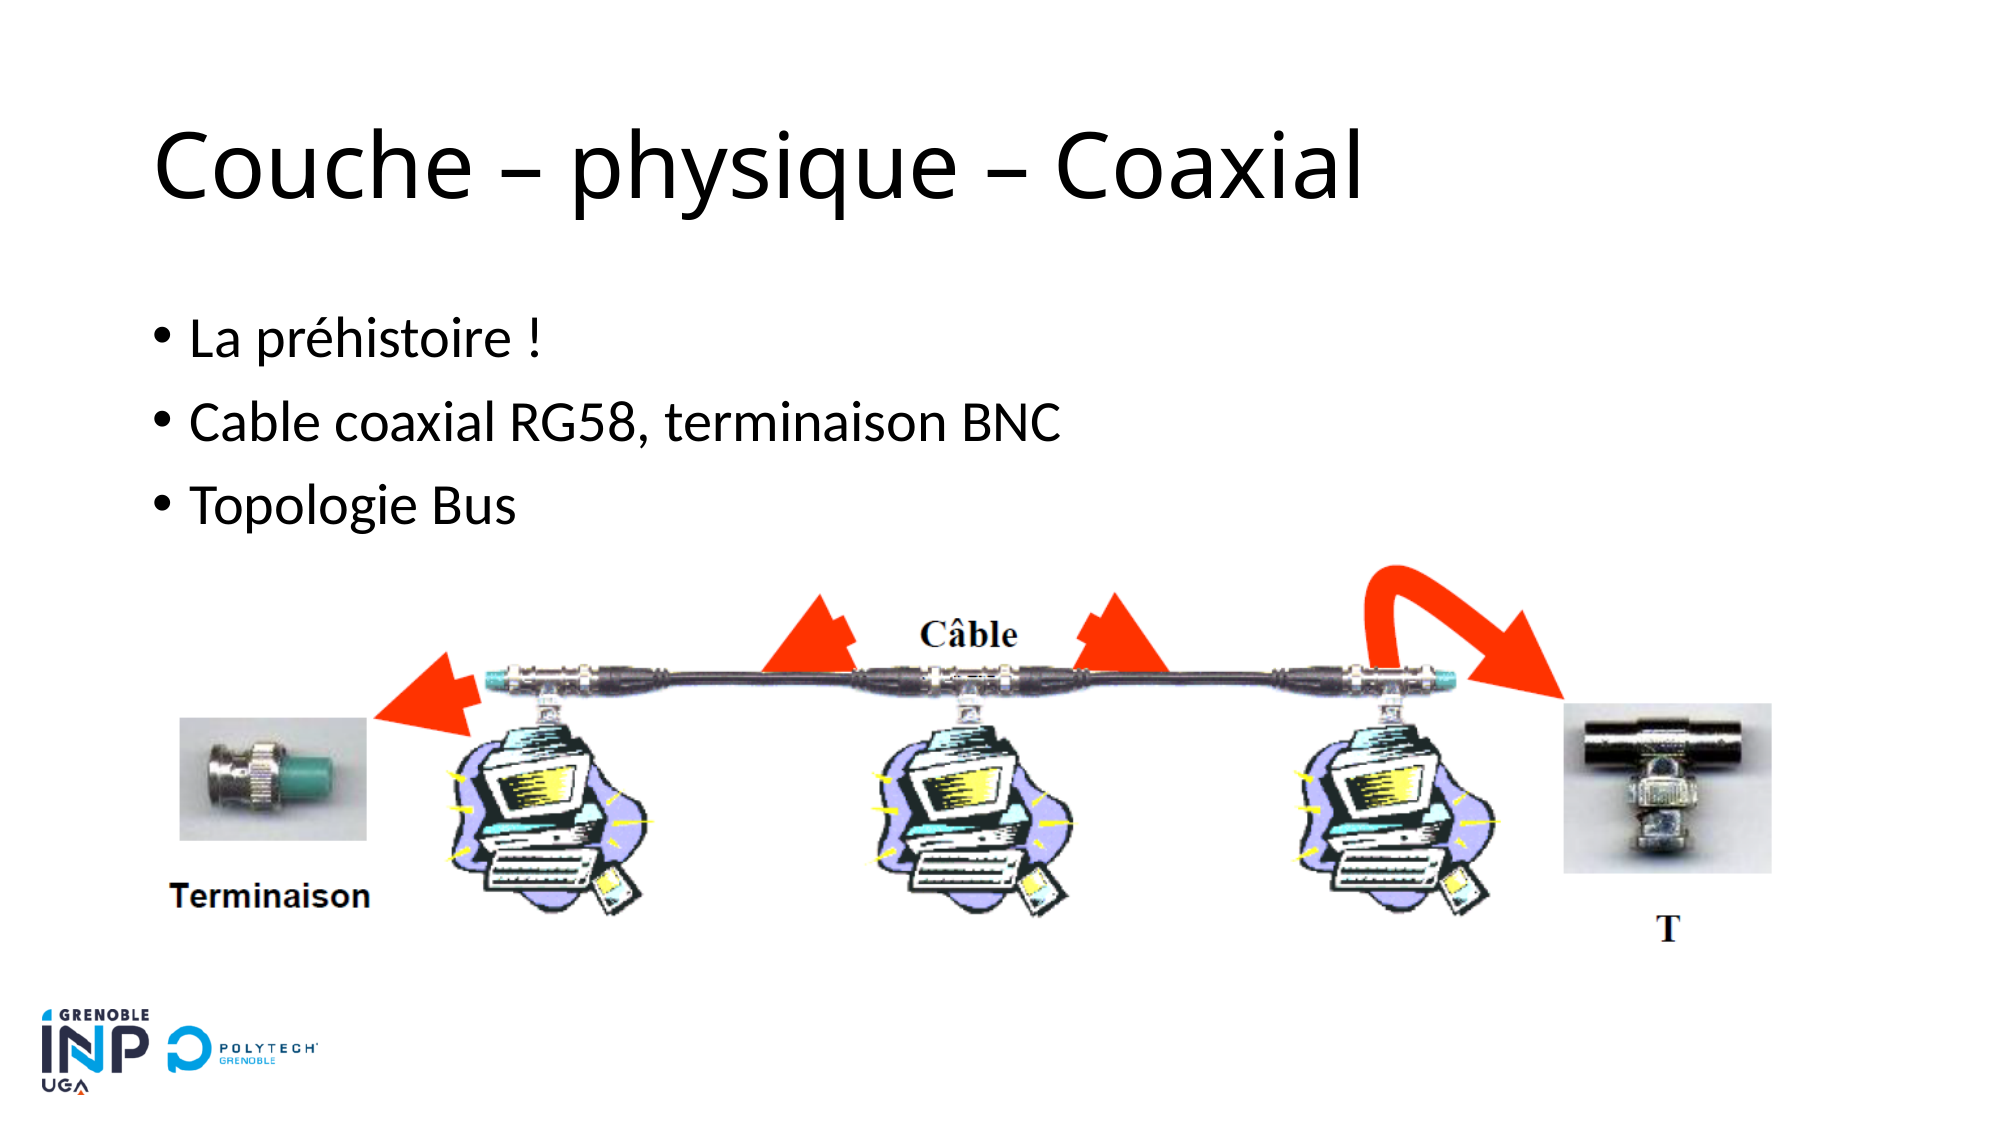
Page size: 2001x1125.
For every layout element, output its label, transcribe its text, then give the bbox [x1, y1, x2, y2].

list La préhistoire ! Cable coaxial RG58, terminaison BNC Topologie Bus [137, 299, 1863, 1014]
title Couche – physique – Coaxial [137, 59, 1863, 278]
picture [151, 562, 1815, 968]
picture [42, 1009, 318, 1095]
